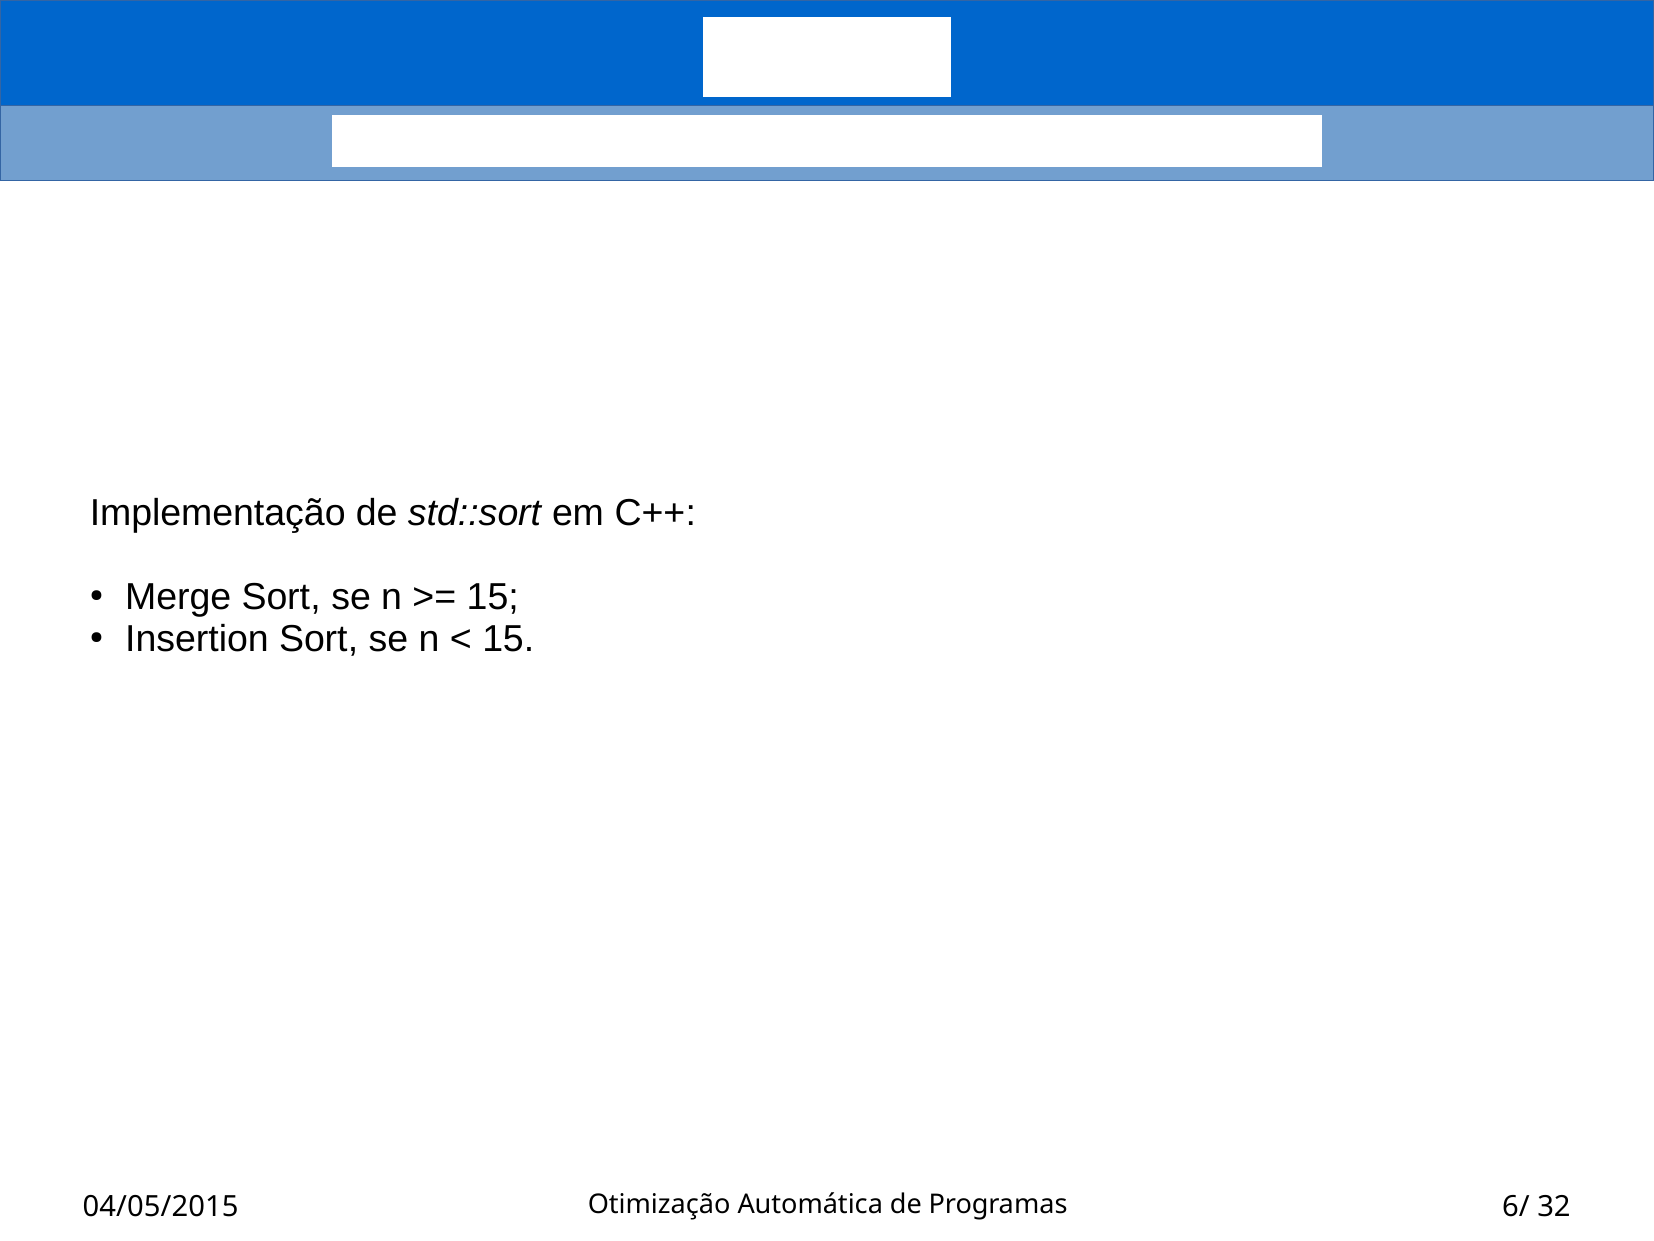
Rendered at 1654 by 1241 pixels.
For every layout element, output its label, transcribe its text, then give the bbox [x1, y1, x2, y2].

text_box Exemplo: Merge sort vs. Insertion sort em std::sort (C++) [52, 15, 1601, 267]
title Contexto [82, 0, 1571, 161]
text_box Implementação de std::sort em C++: Merge Sort, se n >= 15; Insertion Sort, se n < 15. [75, 484, 711, 757]
